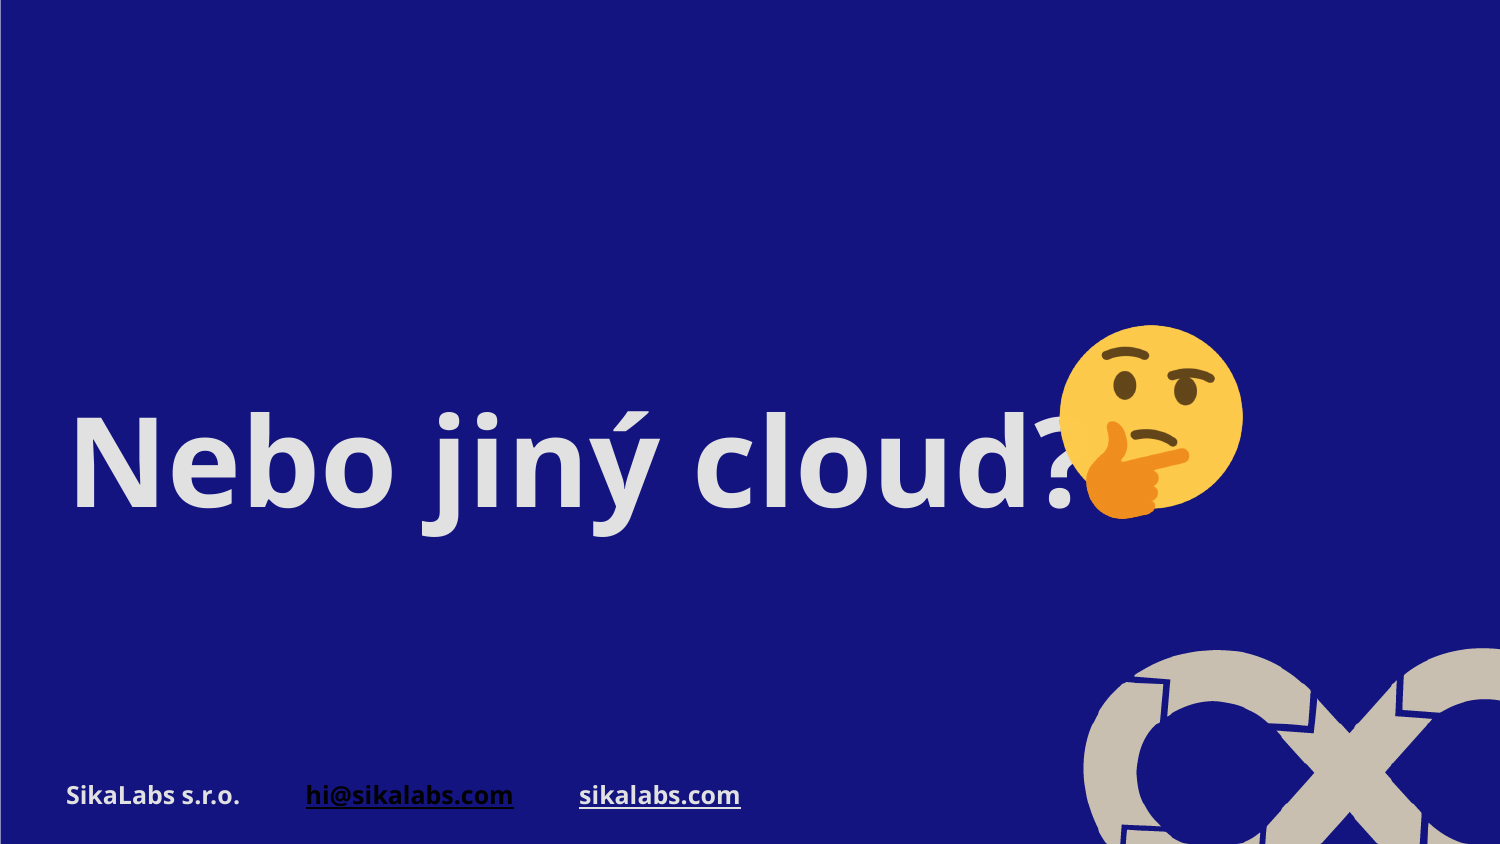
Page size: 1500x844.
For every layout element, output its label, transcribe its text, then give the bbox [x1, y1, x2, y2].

list Nebo jiný cloud? [51, 205, 1437, 688]
picture [0, 0, 1500, 844]
